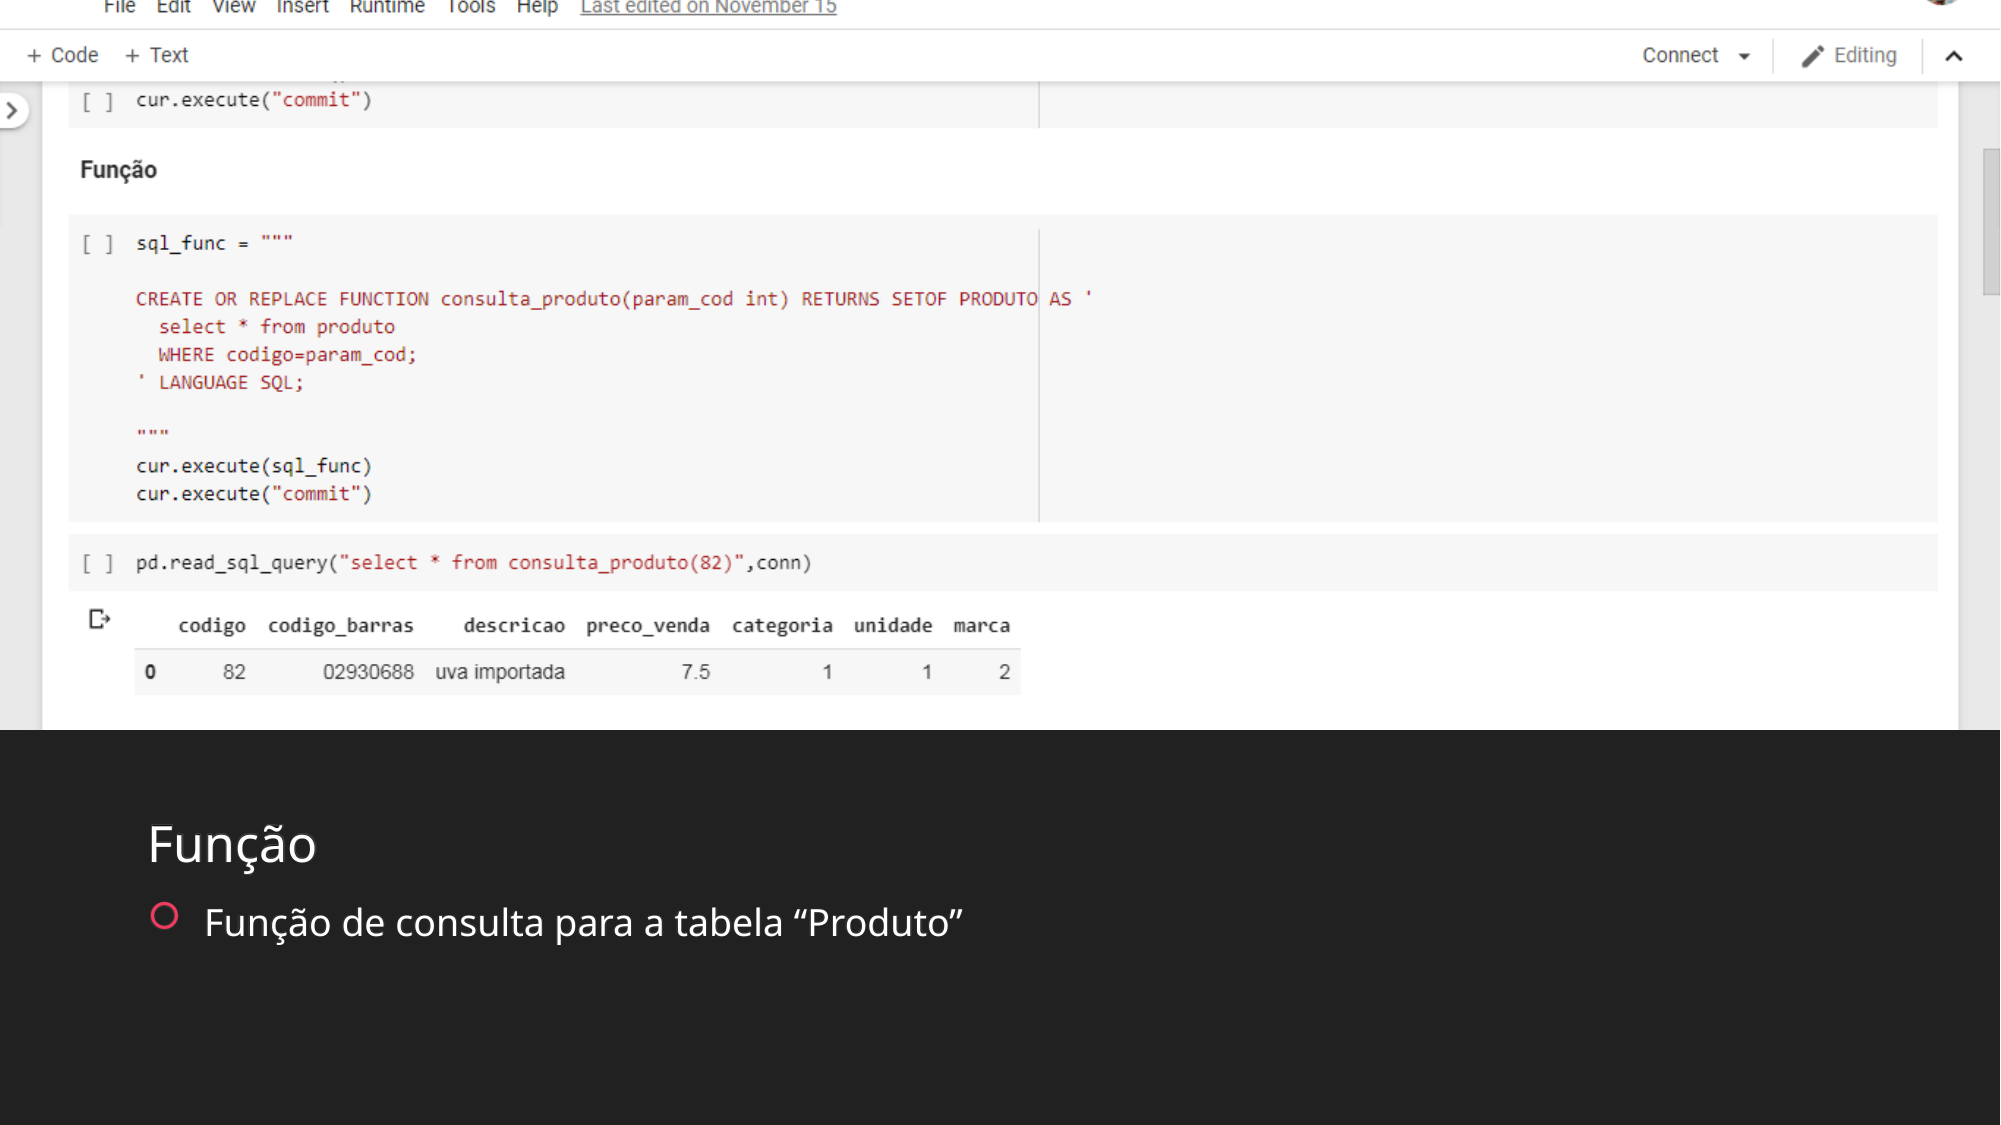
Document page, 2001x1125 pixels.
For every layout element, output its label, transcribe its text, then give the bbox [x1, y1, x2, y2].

picture [0, 0, 2001, 730]
list Função de consulta para a tabela “Produto” [132, 880, 1866, 962]
title Função [132, 787, 1866, 880]
